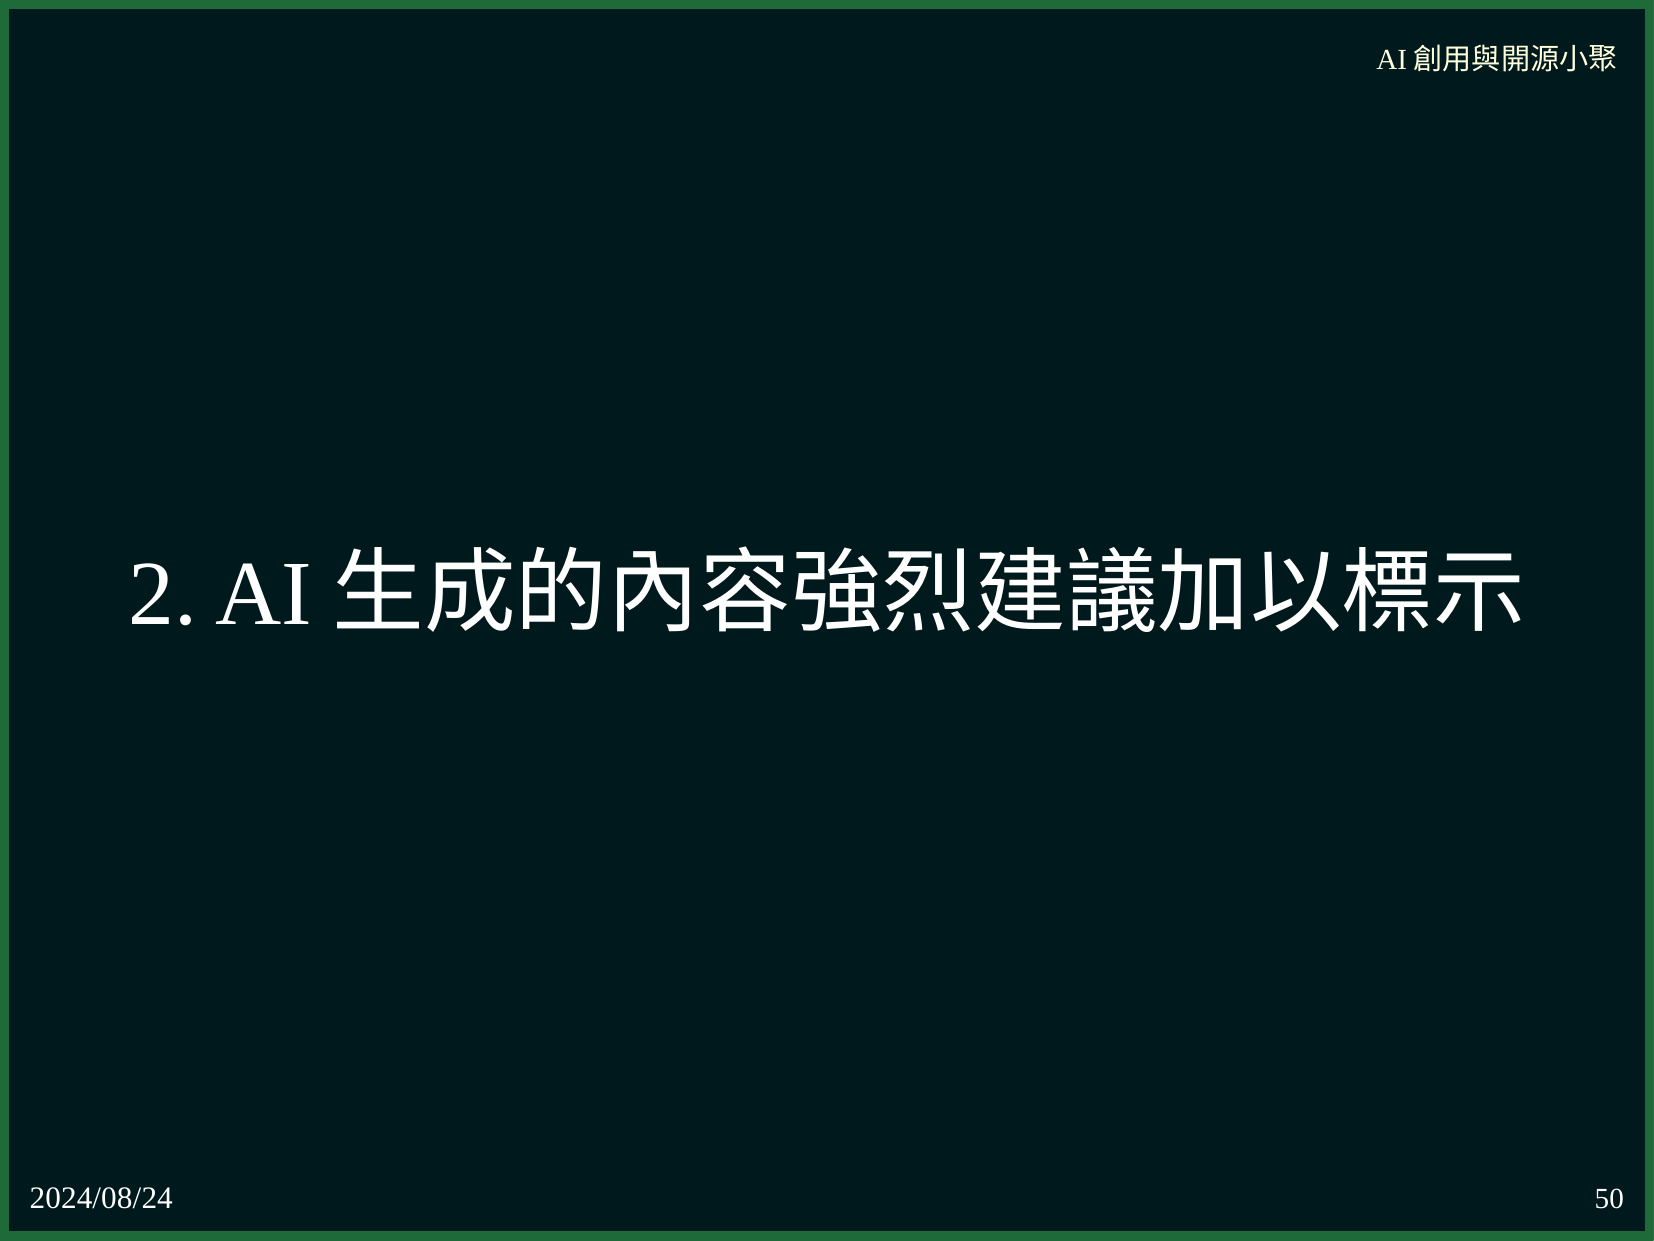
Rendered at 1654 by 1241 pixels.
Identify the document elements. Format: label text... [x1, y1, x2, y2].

title 2. AI生成的內容強烈建議加以標示 [82, 242, 1571, 927]
